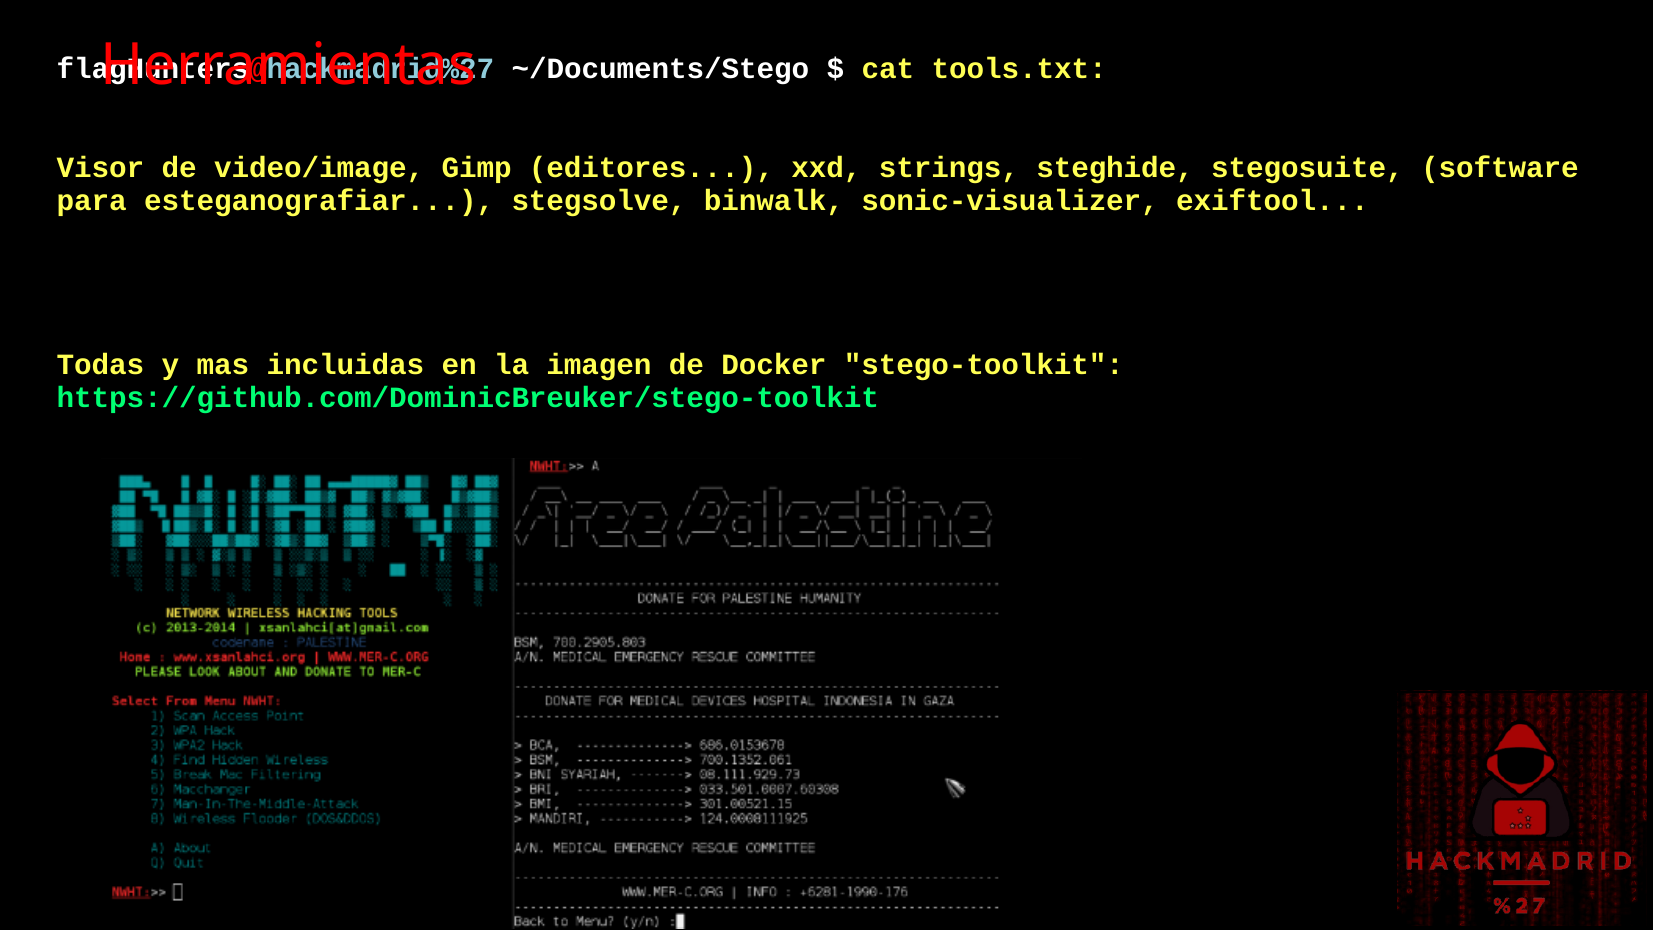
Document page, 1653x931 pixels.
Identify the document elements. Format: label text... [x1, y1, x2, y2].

title Herramientas [100, 0, 1247, 124]
text_box [100, 458, 1083, 929]
list flagHunters@hackmadrid%27 ~/Documents/Stego $ cat tools.txt: Visor de video/image, Gimp (editores...), xxd, strings, steghide, stegosuite, (software para esteganografiar...), stegsolve, binwalk, sonic-visualizer, exiftool... Todas y mas incluidas en la imagen de Docker "stego-toolkit": https://github.com/DominicBreuker/stego-toolkit [56, 48, 1583, 554]
text_box [1395, 692, 1649, 929]
